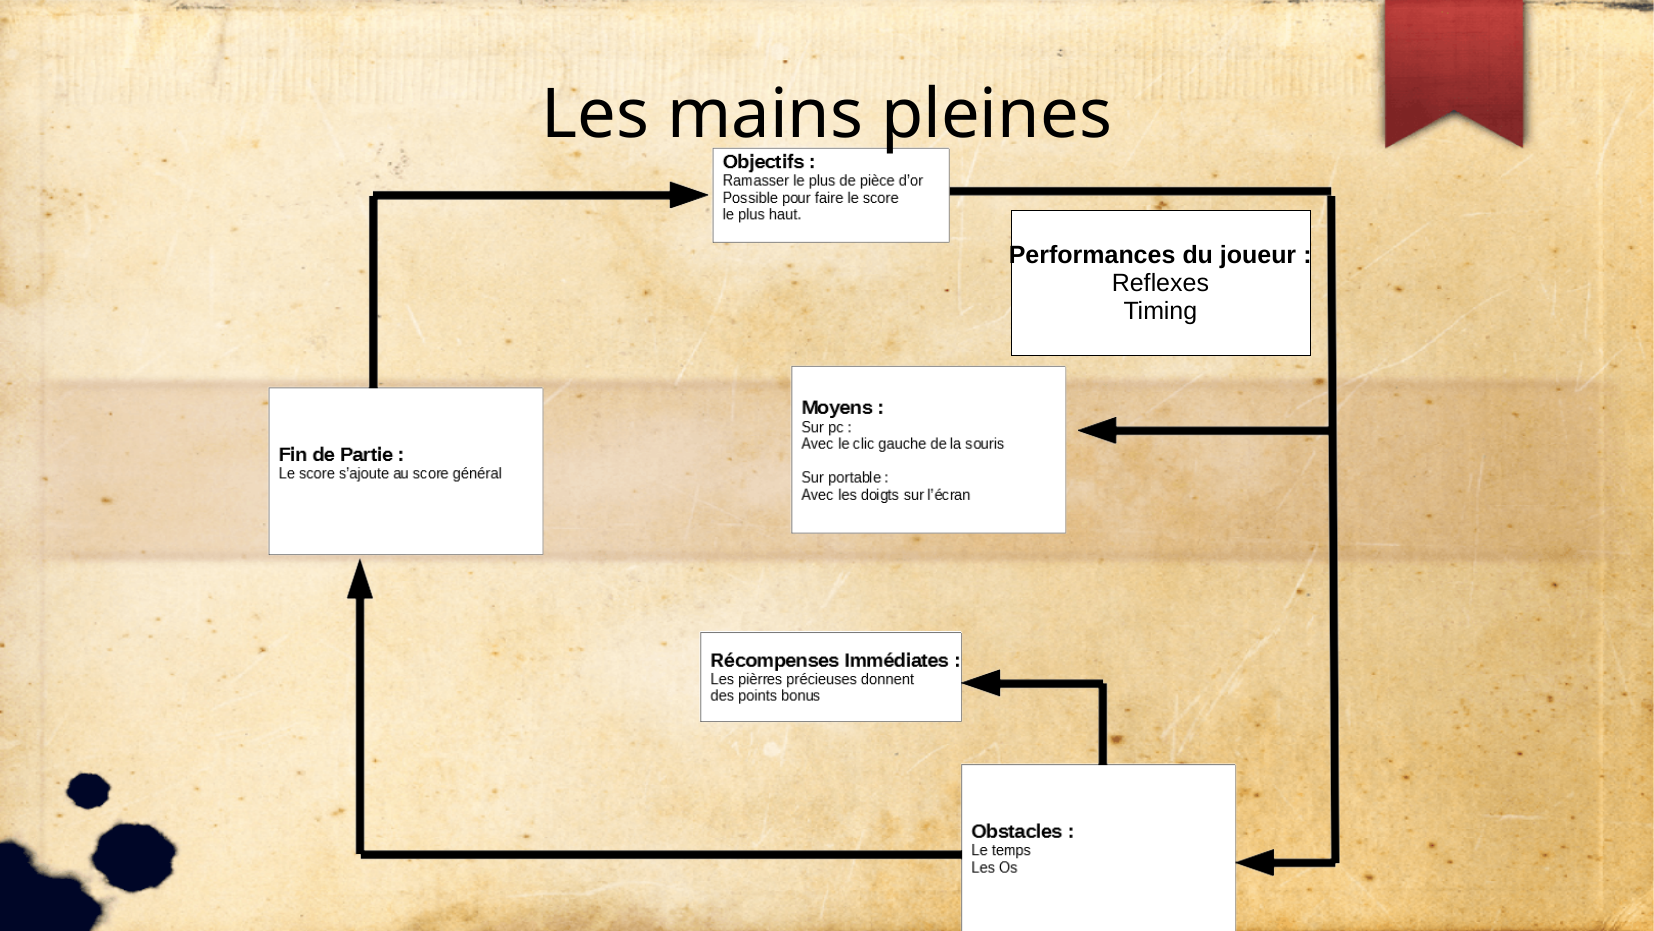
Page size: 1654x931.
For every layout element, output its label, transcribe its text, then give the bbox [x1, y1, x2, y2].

text_box Performances du joueur : Reflexes Timing [1011, 210, 1311, 356]
title Les mains pleines [82, 33, 1572, 189]
picture [0, 0, 1654, 931]
